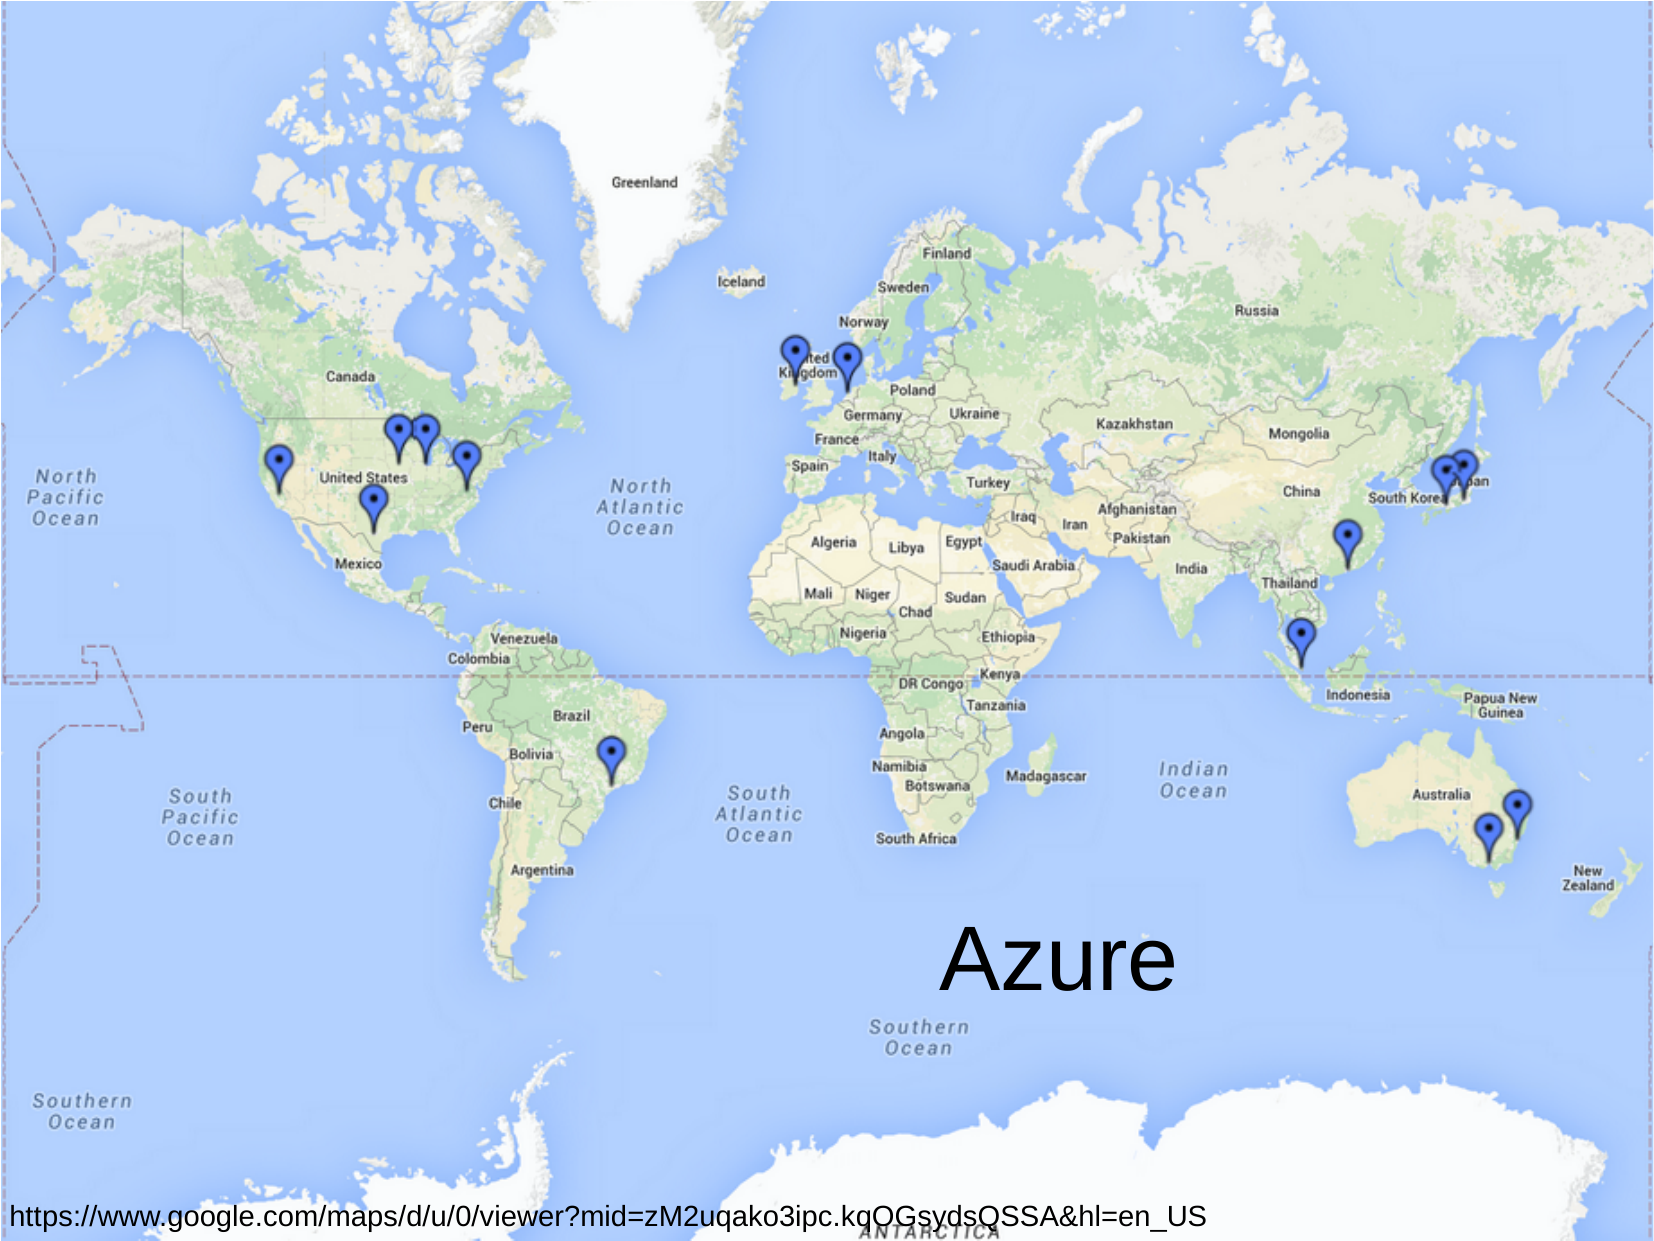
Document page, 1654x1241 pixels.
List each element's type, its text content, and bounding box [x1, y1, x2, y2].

title Azure [315, 855, 1654, 1063]
title https://www.google.com/maps/d/u/0/viewer?mid=zM2uqako3ipc.kqOGsydsQSSA&hl=en_US [0, 1112, 1354, 1241]
picture [1, 1, 1654, 1241]
